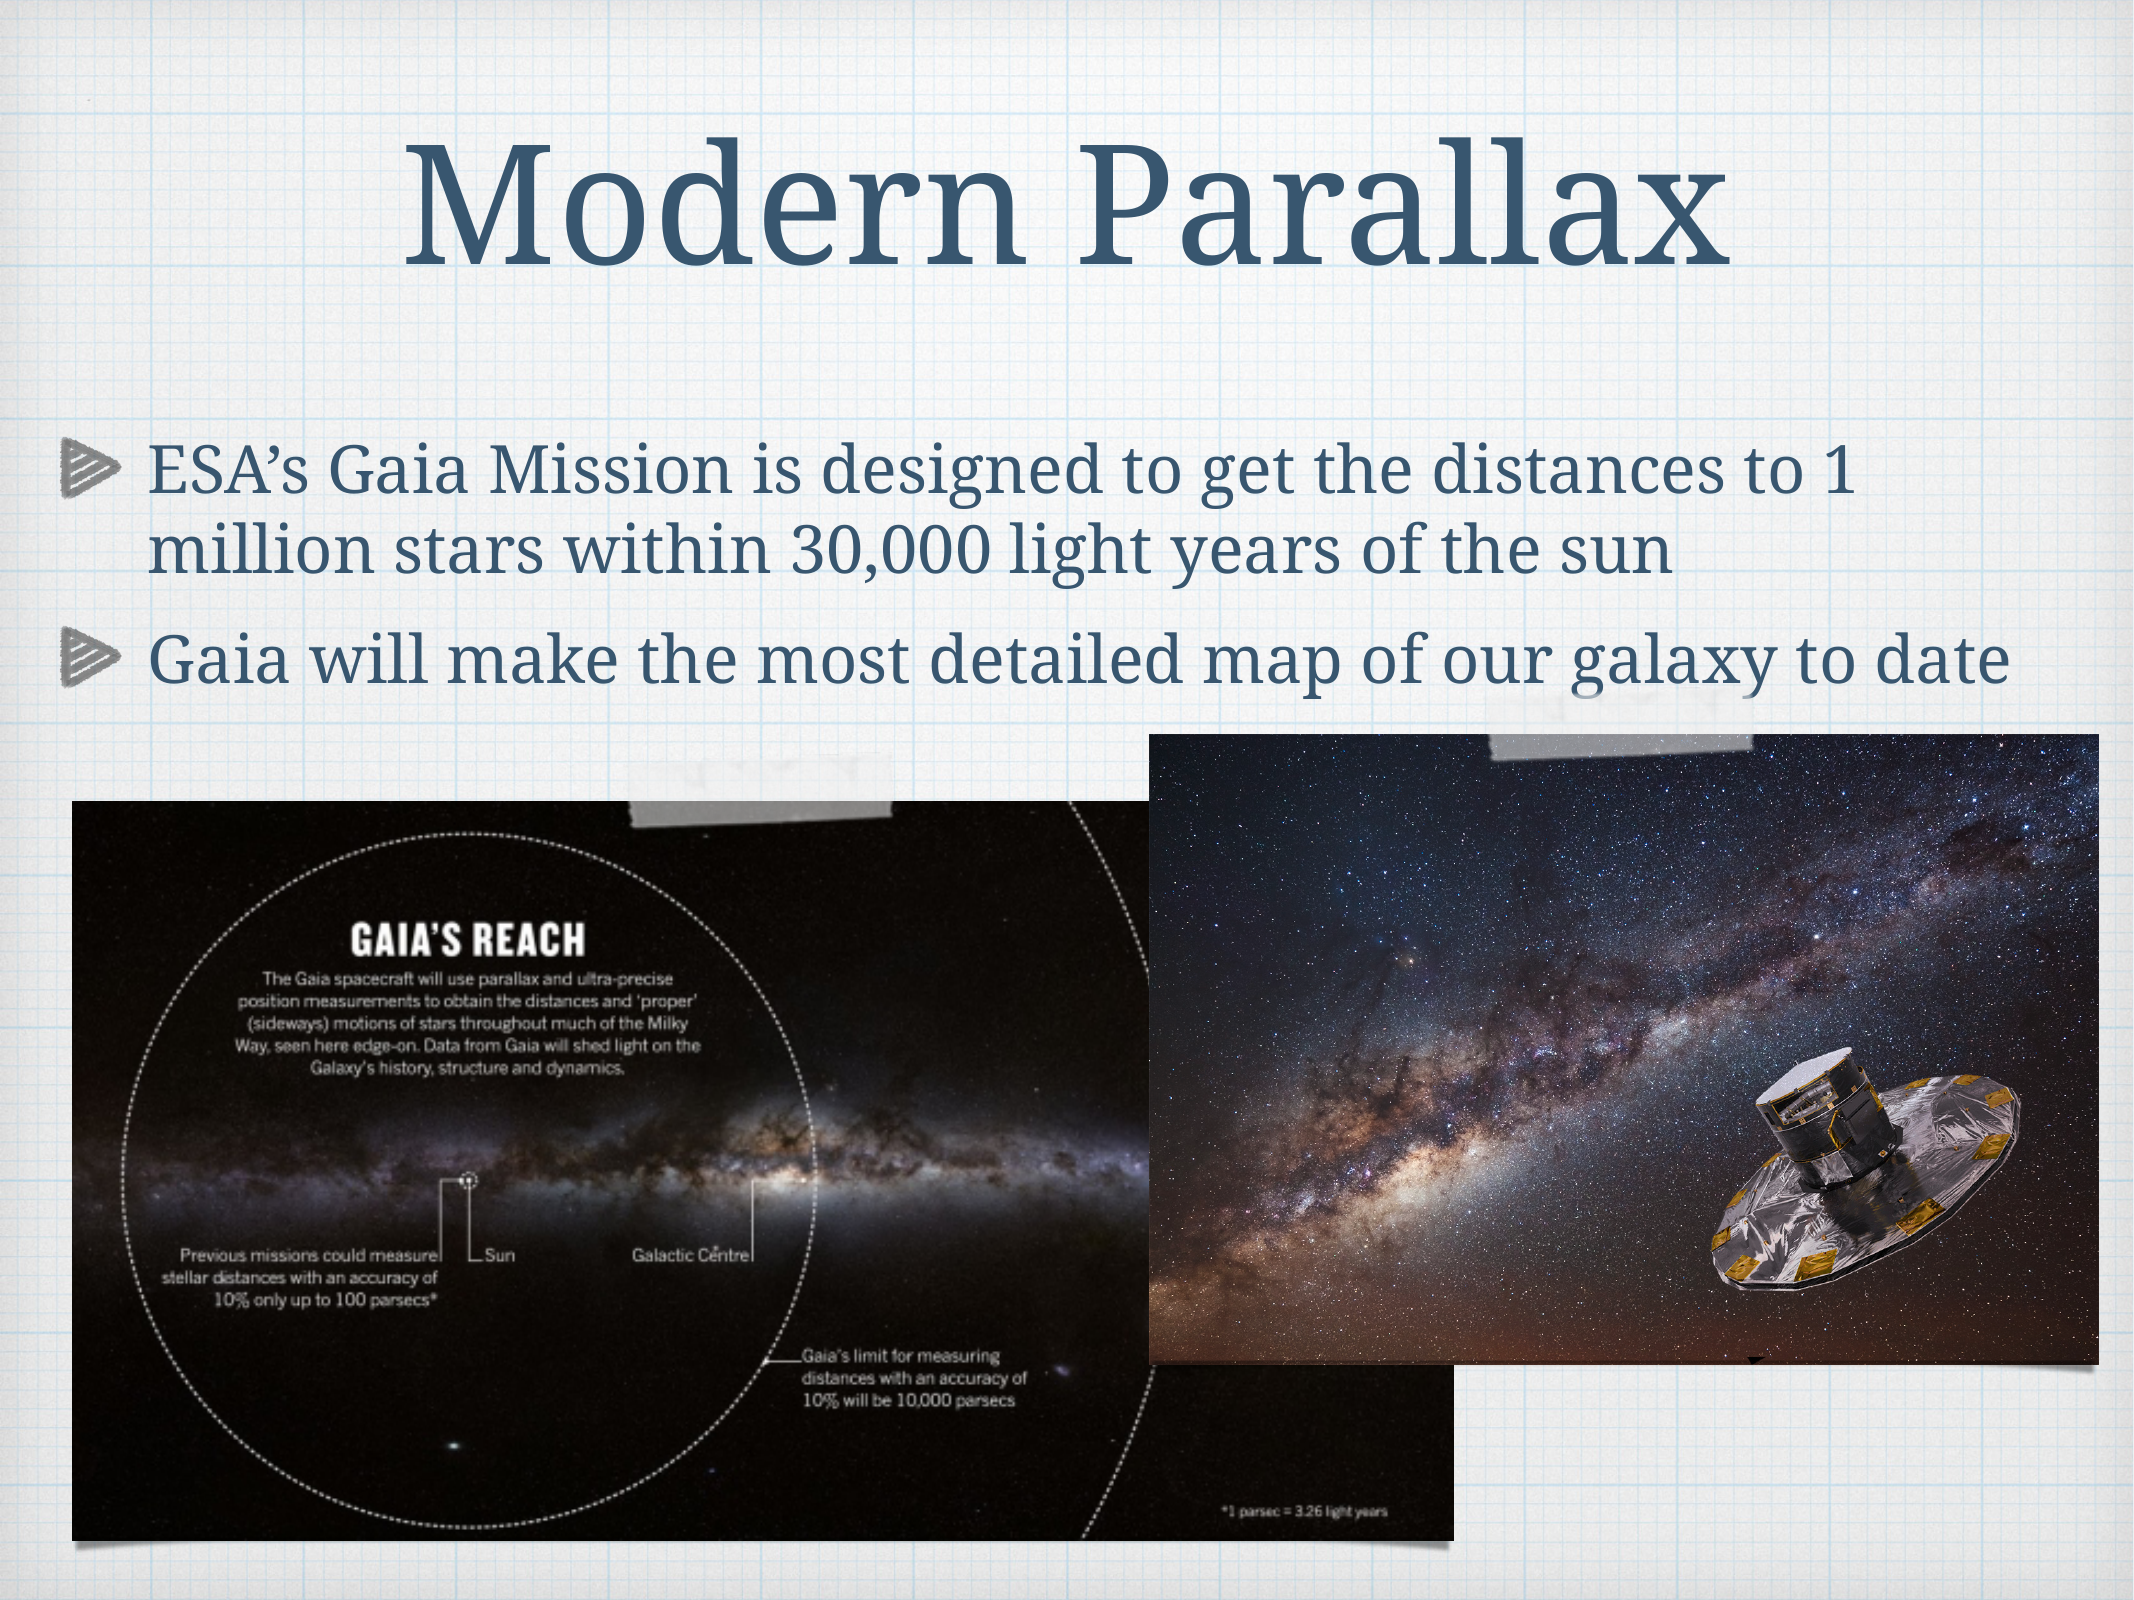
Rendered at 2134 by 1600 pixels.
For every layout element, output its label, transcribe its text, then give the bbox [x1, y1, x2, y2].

list ESA’s Gaia Mission is designed to get the distances to 1 million stars within 30,000 light years of the sun Gaia will make the most detailed map of our galaxy to date [49, 307, 2084, 816]
picture [0, 0, 2134, 1600]
title Modern Parallax [208, 0, 1925, 307]
